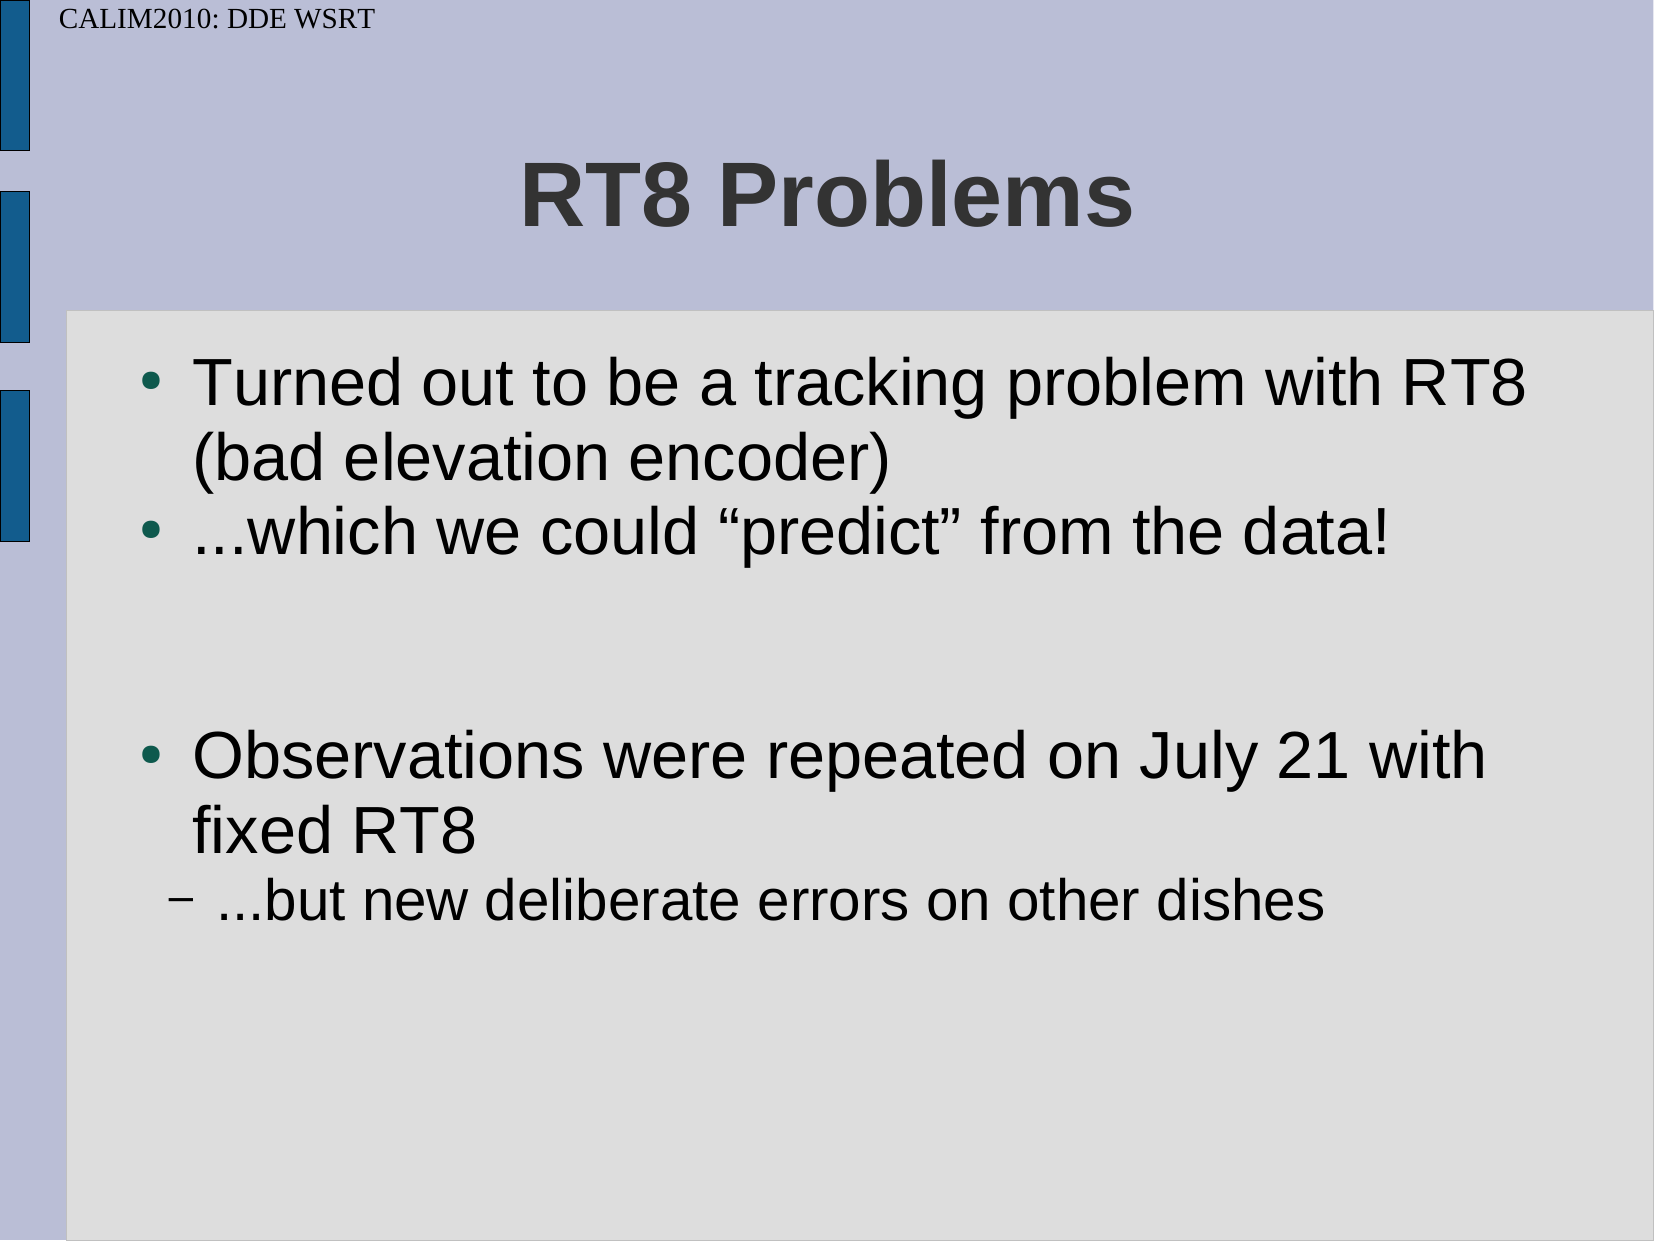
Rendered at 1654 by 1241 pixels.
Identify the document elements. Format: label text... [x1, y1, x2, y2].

title RT8 Problems [121, 91, 1534, 299]
list Turned out to be a tracking problem with RT8 (bad elevation encoder) ...which we could “predict” from the data! Observations were repeated on July 21 with fixed RT8 ...but new deliberate errors on other dishes [121, 344, 1534, 1149]
